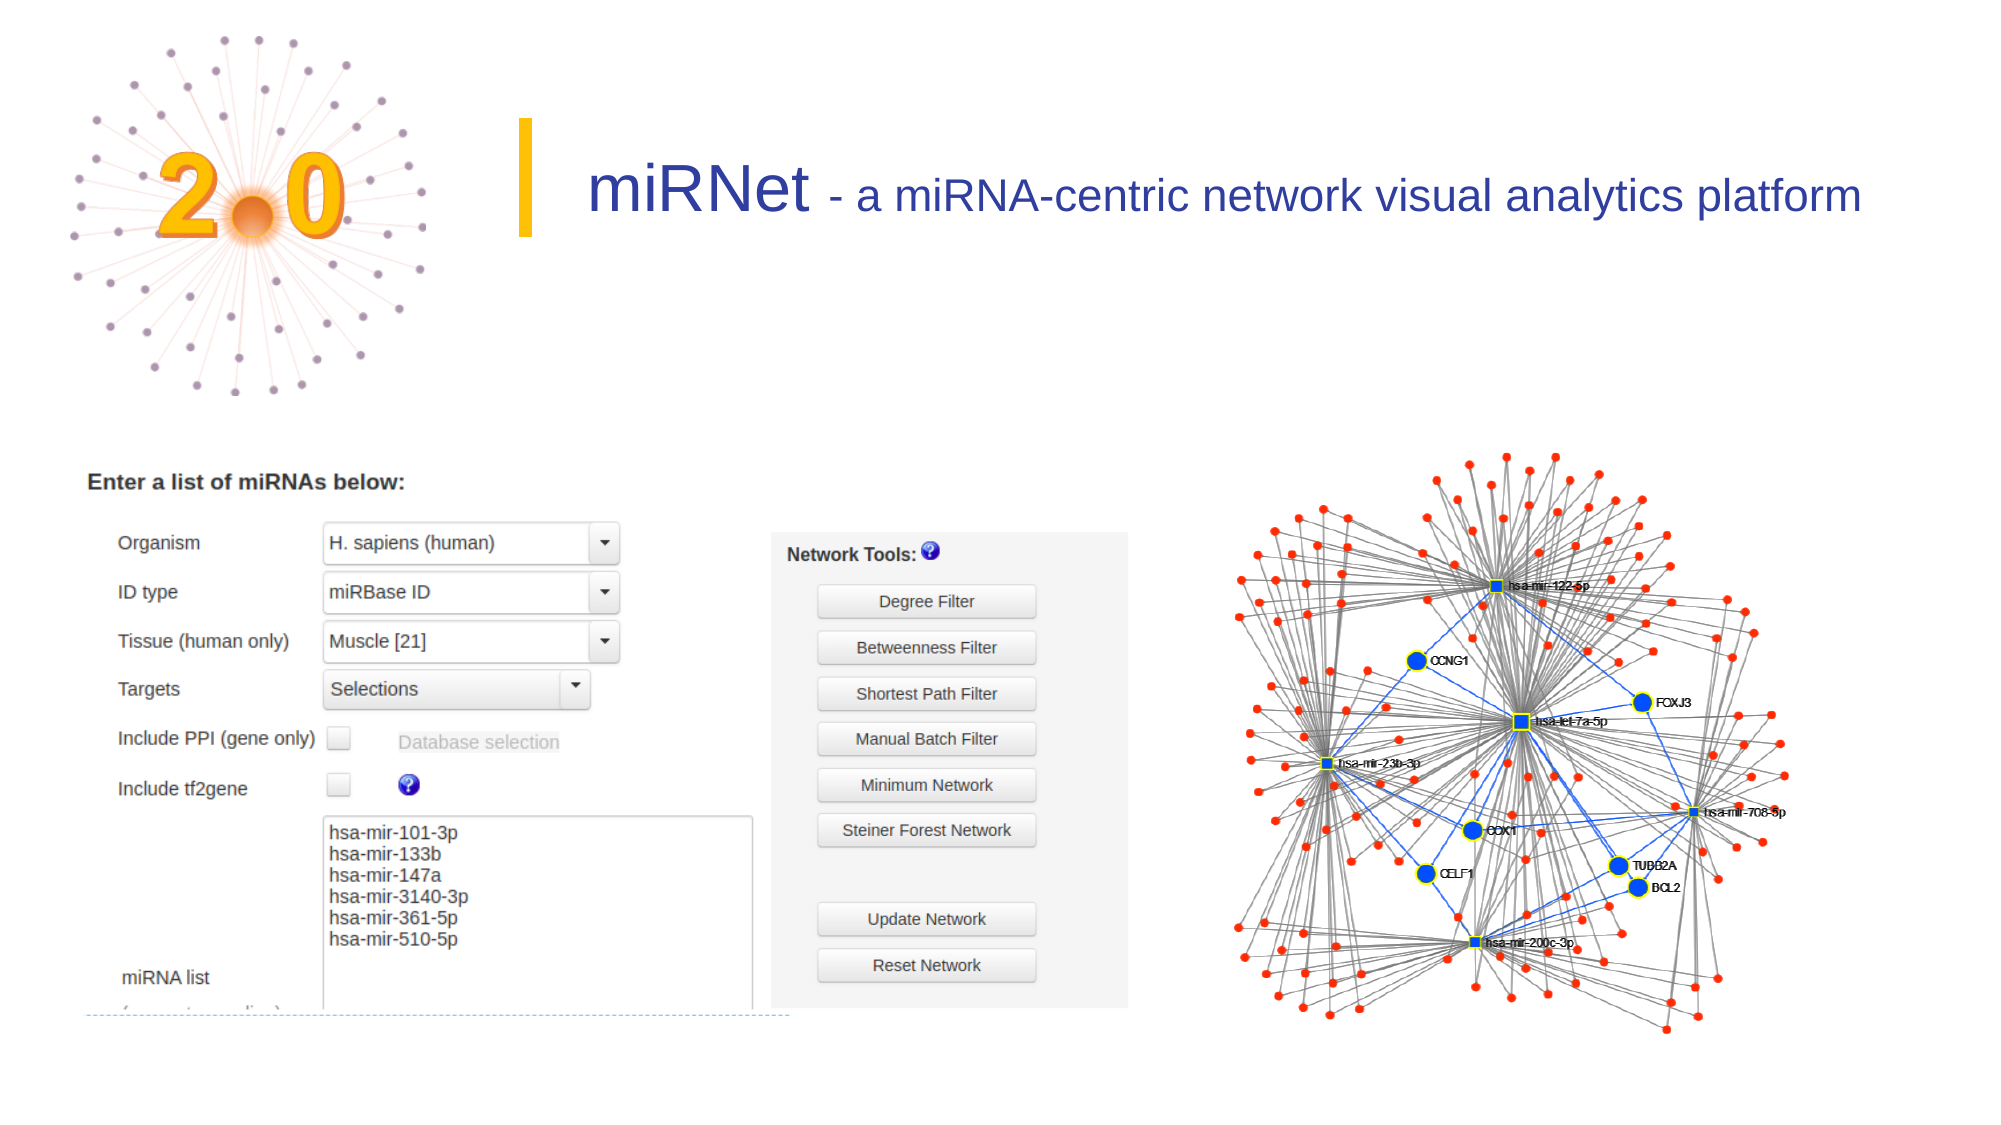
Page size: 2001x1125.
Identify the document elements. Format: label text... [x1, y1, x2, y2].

picture [1163, 437, 1837, 1041]
picture [83, 437, 1129, 1016]
text_box [519, 118, 532, 237]
text_box miRNet - a miRNA-centric network visual analytics platform [572, 137, 1878, 348]
picture [70, 35, 426, 396]
